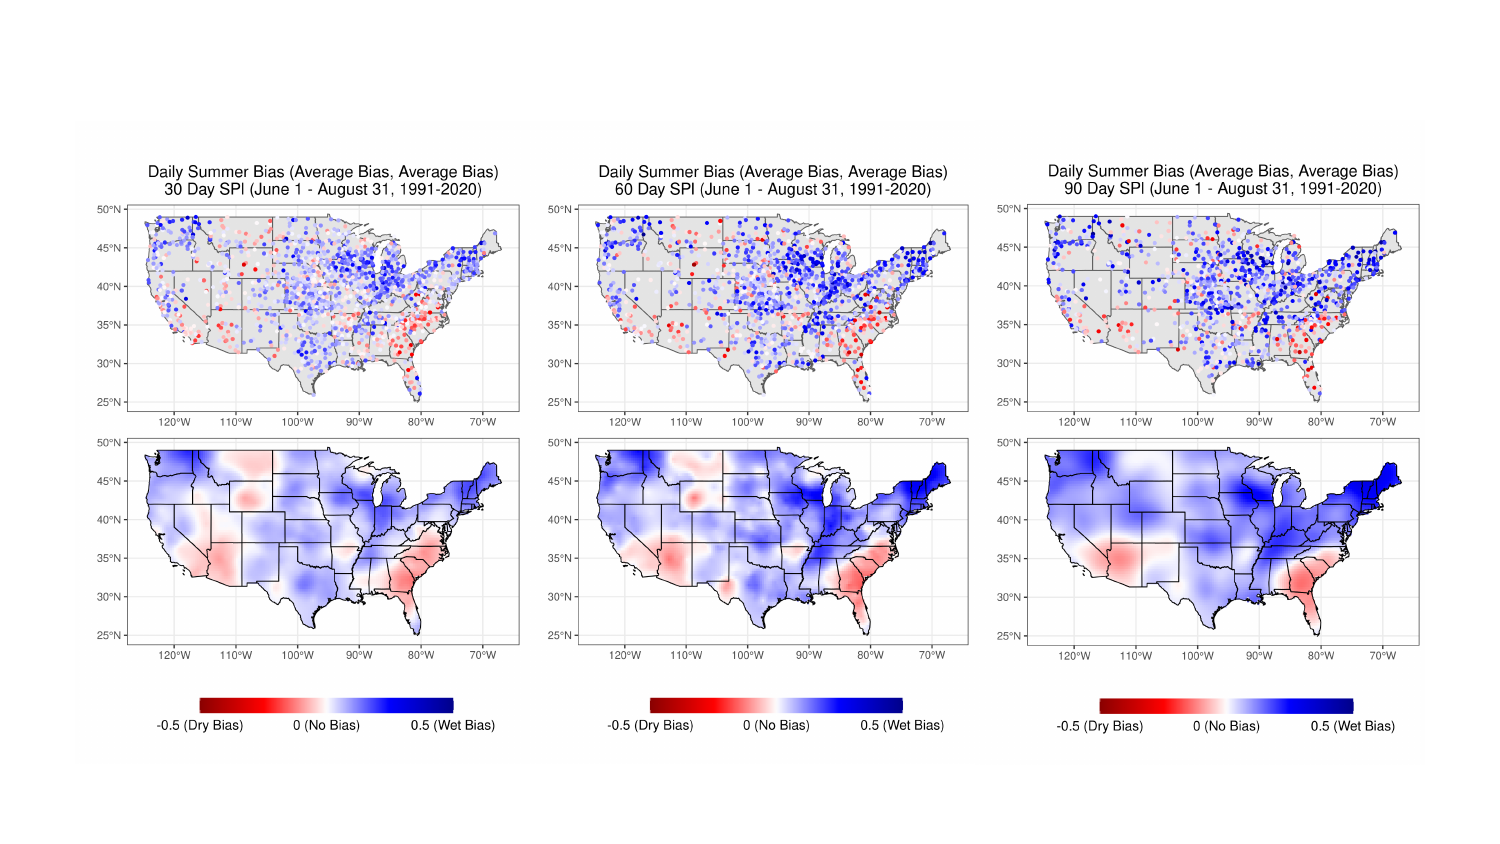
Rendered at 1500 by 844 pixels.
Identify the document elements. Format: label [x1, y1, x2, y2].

picture [75, 120, 1425, 765]
